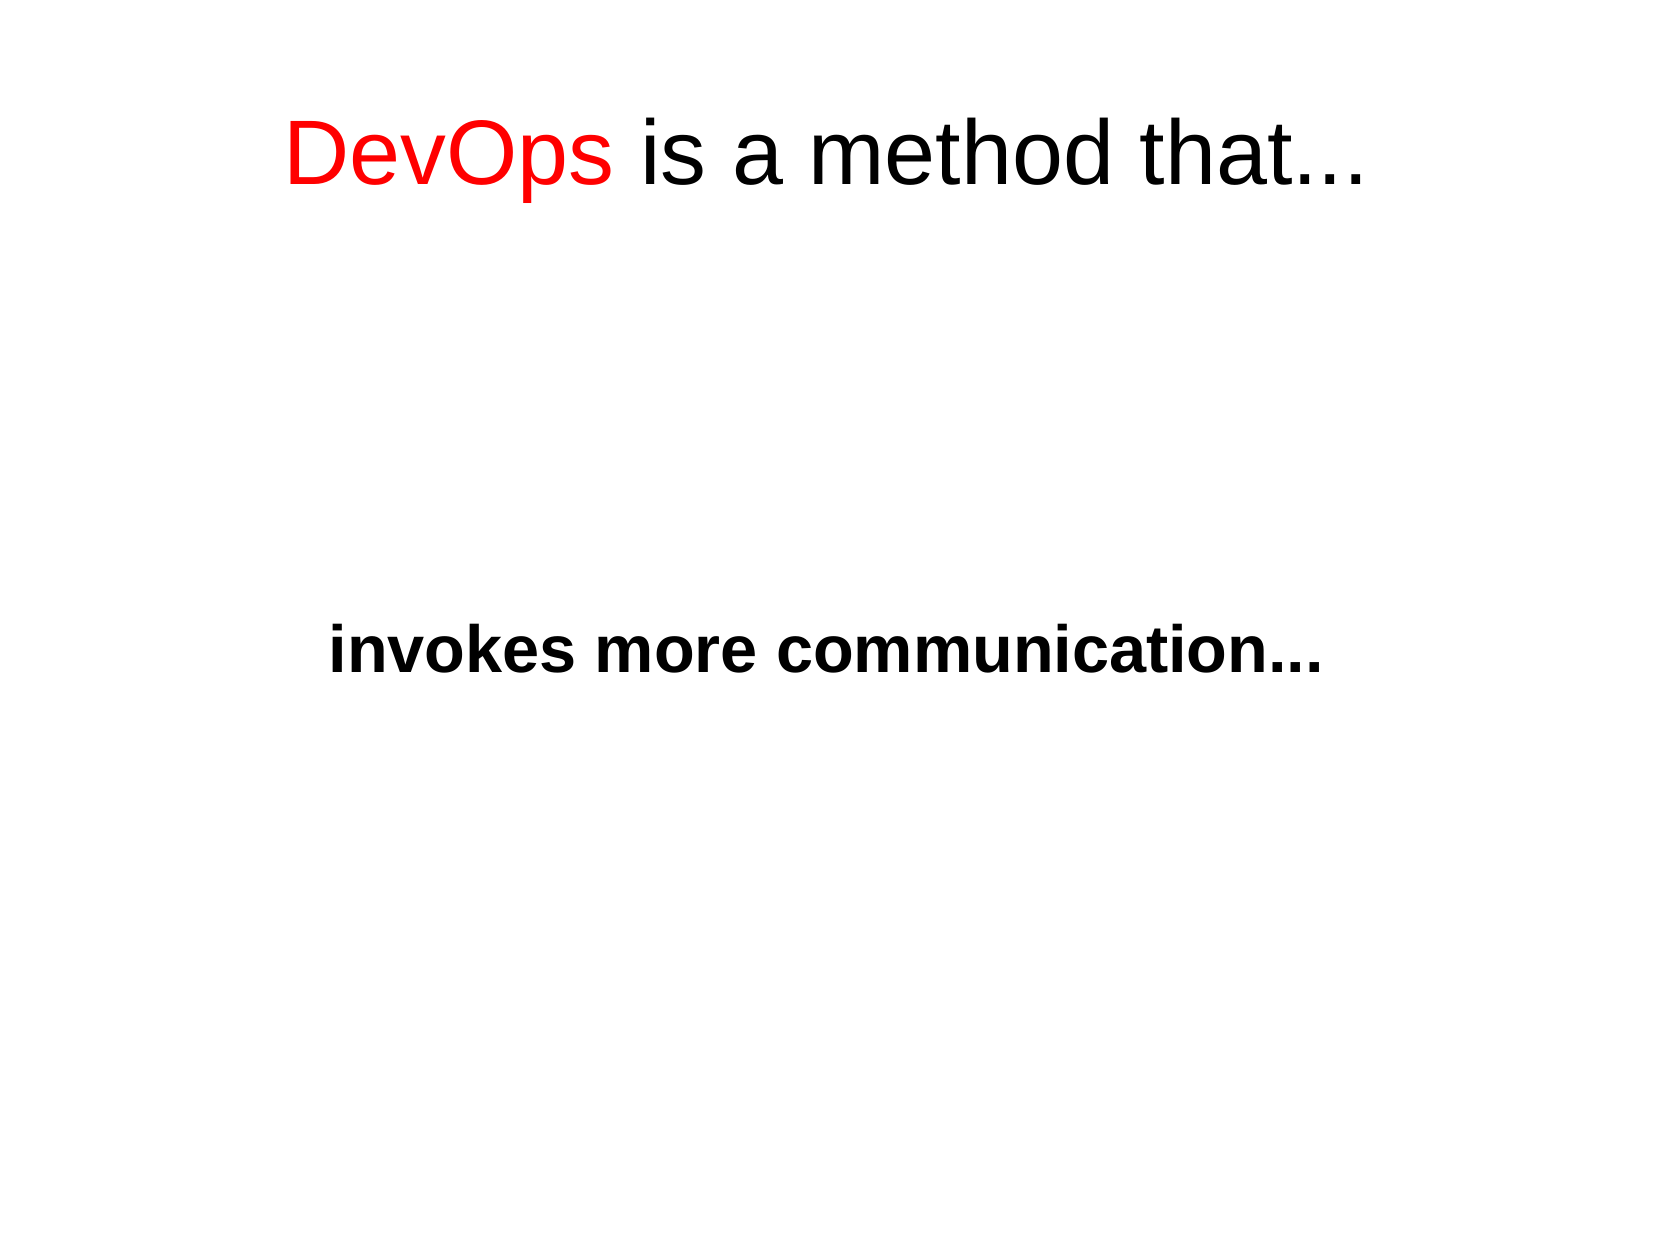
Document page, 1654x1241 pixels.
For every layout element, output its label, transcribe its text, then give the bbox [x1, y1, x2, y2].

subtitle invokes more communication... [82, 290, 1571, 1010]
title DevOps is a method that... [82, 49, 1571, 257]
